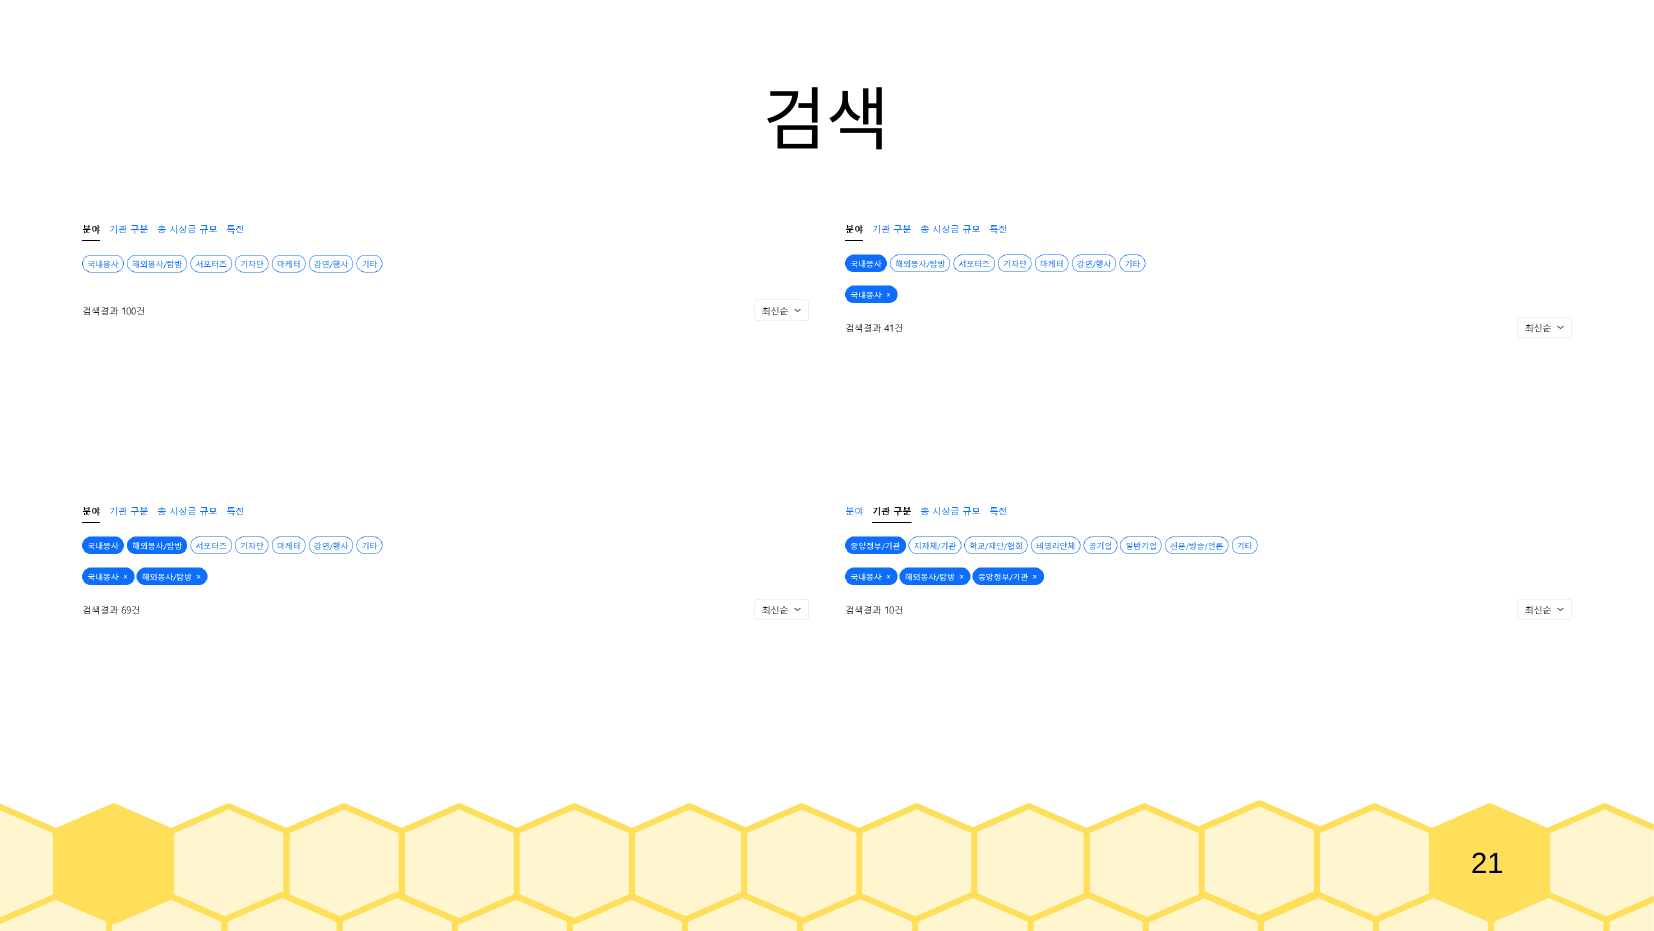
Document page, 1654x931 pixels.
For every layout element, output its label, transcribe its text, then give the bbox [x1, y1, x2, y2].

picture [845, 499, 1572, 620]
picture [845, 217, 1572, 338]
picture [82, 217, 809, 321]
picture [82, 499, 809, 620]
title 검색 [82, 37, 1571, 193]
